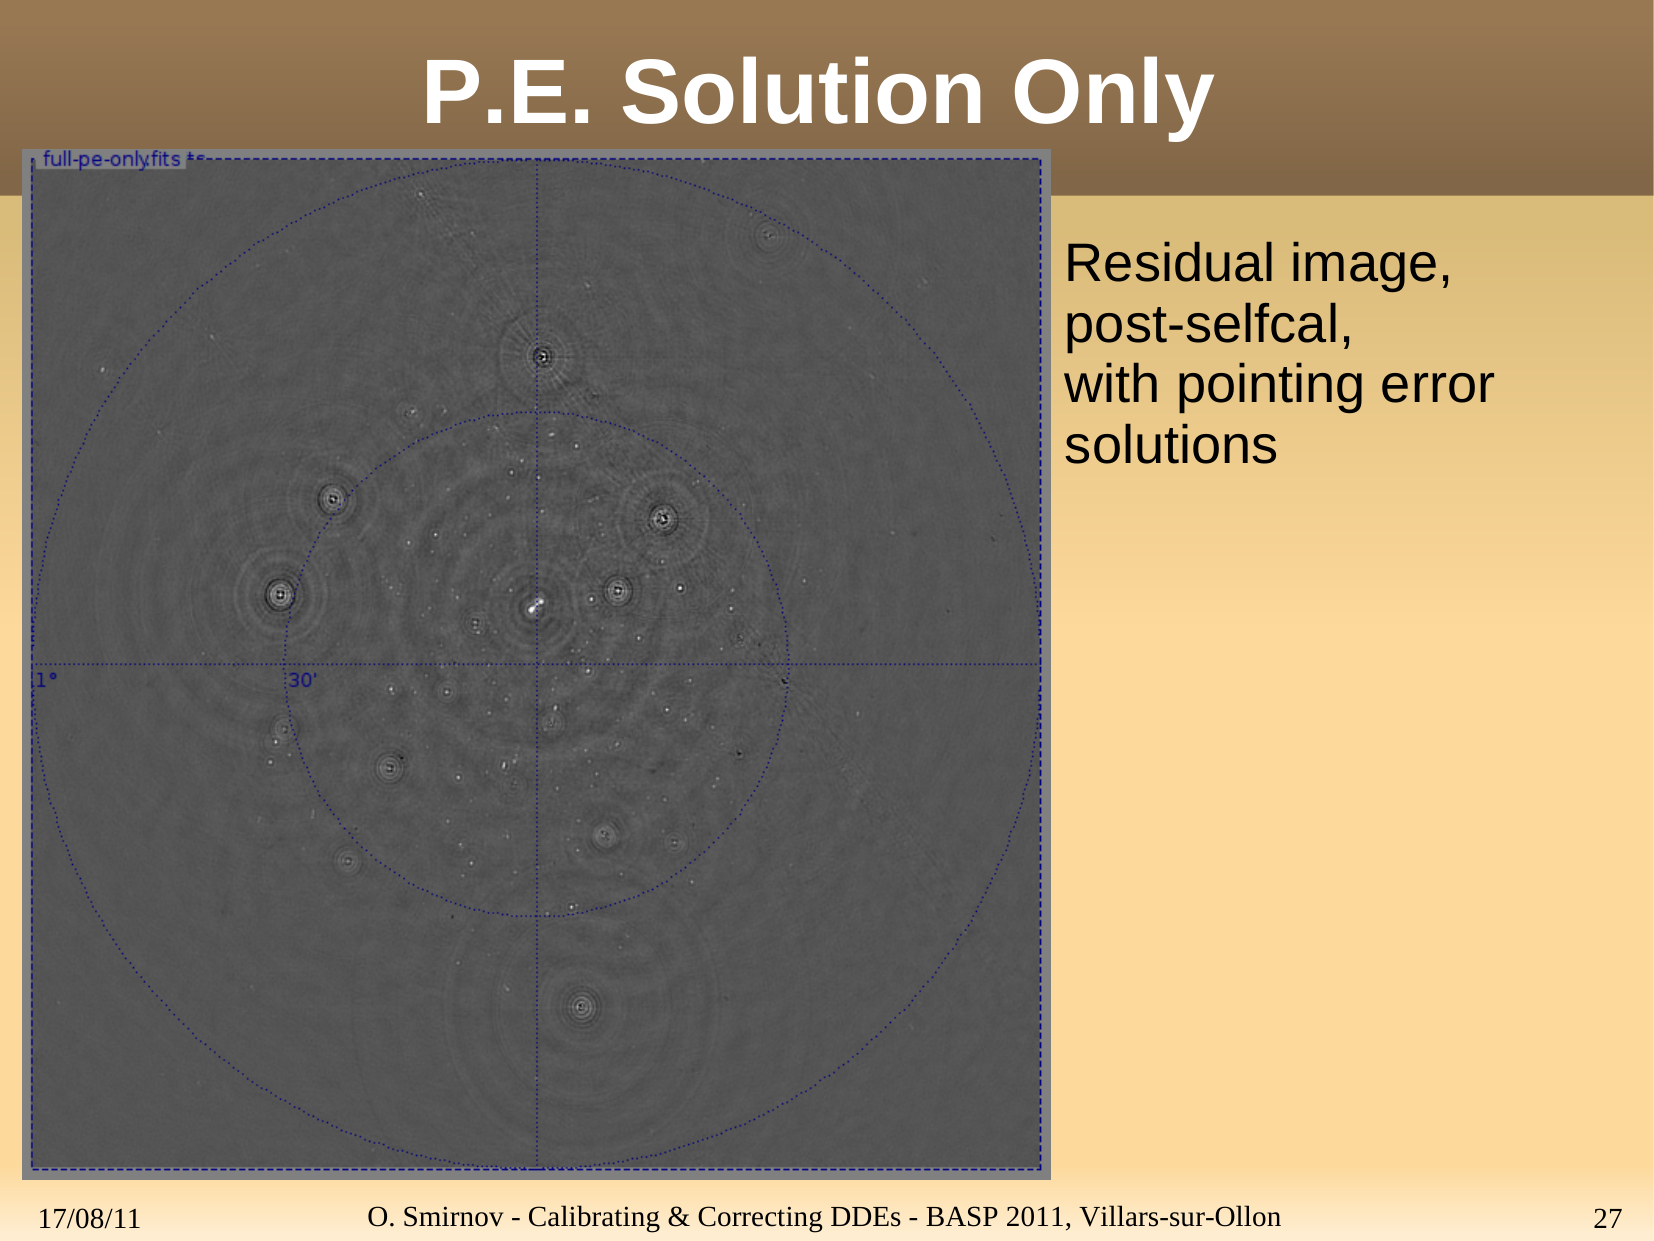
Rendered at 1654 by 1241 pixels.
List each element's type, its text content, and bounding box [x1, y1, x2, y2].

text_box Residual image, post-selfcal, with pointing error solutions [1050, 225, 1613, 483]
picture [0, 0, 1654, 1241]
title P.E. Solution Only [75, 0, 1564, 188]
